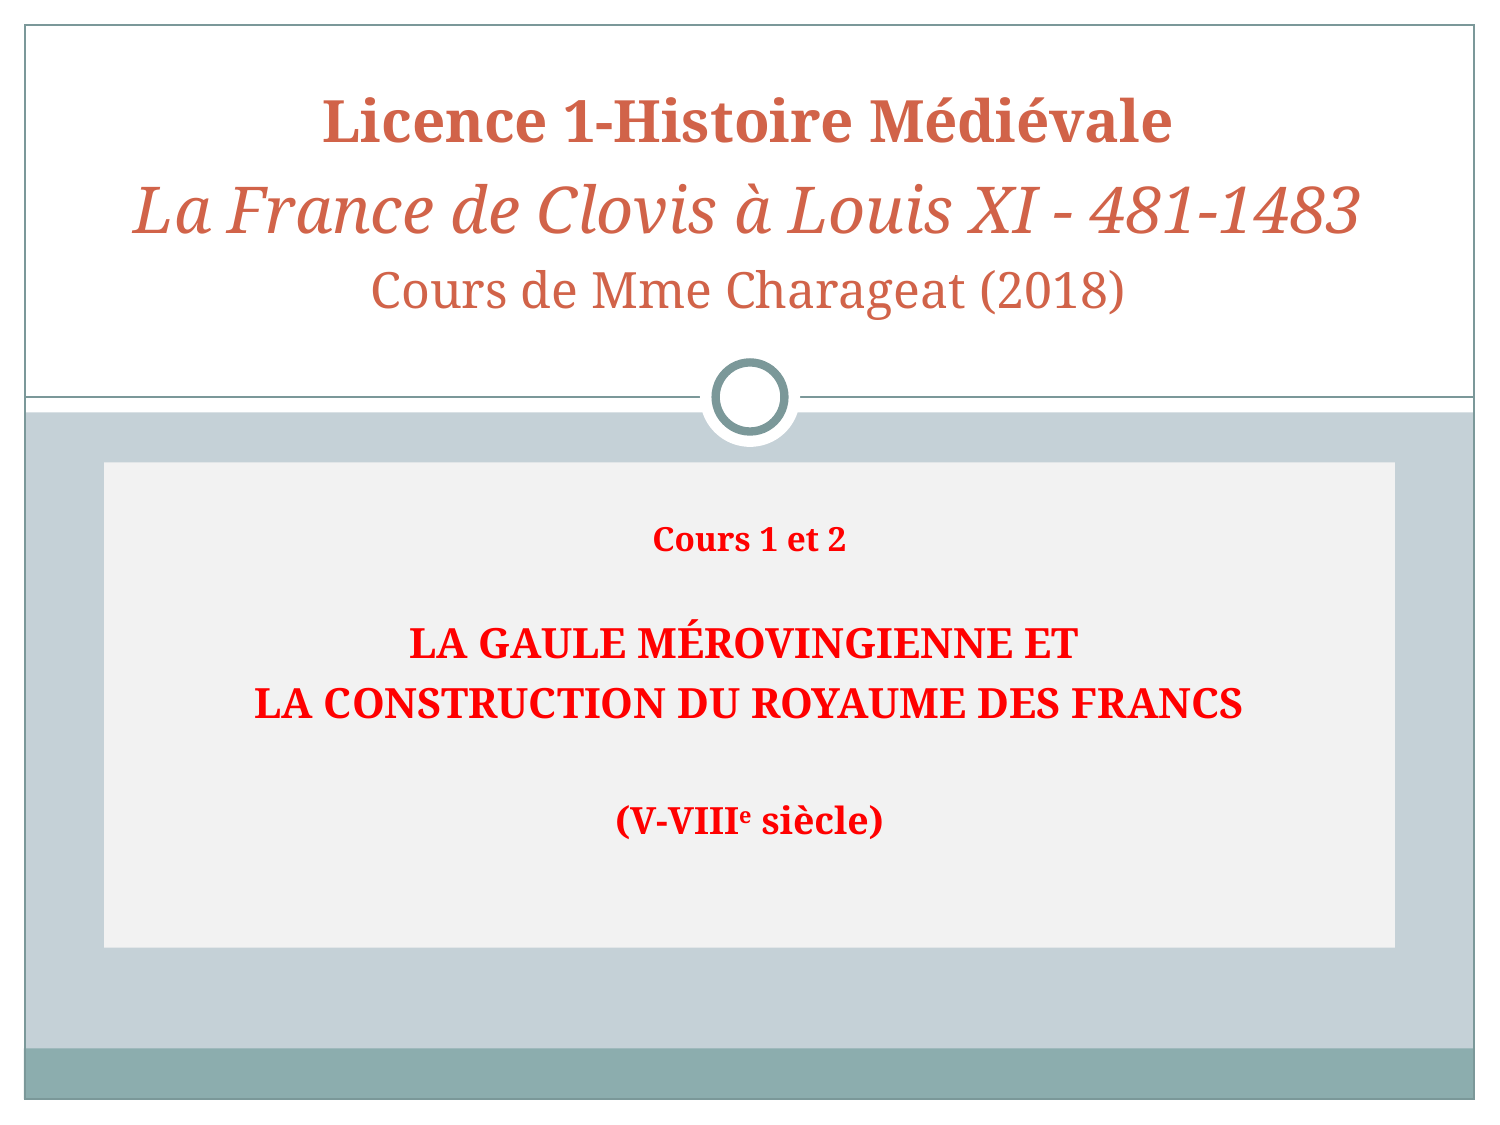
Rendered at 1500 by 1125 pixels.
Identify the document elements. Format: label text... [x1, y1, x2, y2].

subtitle Cours 1 et 2 LA GAULE MÉROVINGIENNE ET LA CONSTRUCTION DU ROYAUME DES FRANCS (V-VIIIe siècle) [104, 462, 1395, 948]
title Licence 1-Histoire Médiévale La France de Clovis à Louis XI - 481-1483 Cours de Mme Charageat (2018) [45, 62, 1451, 350]
